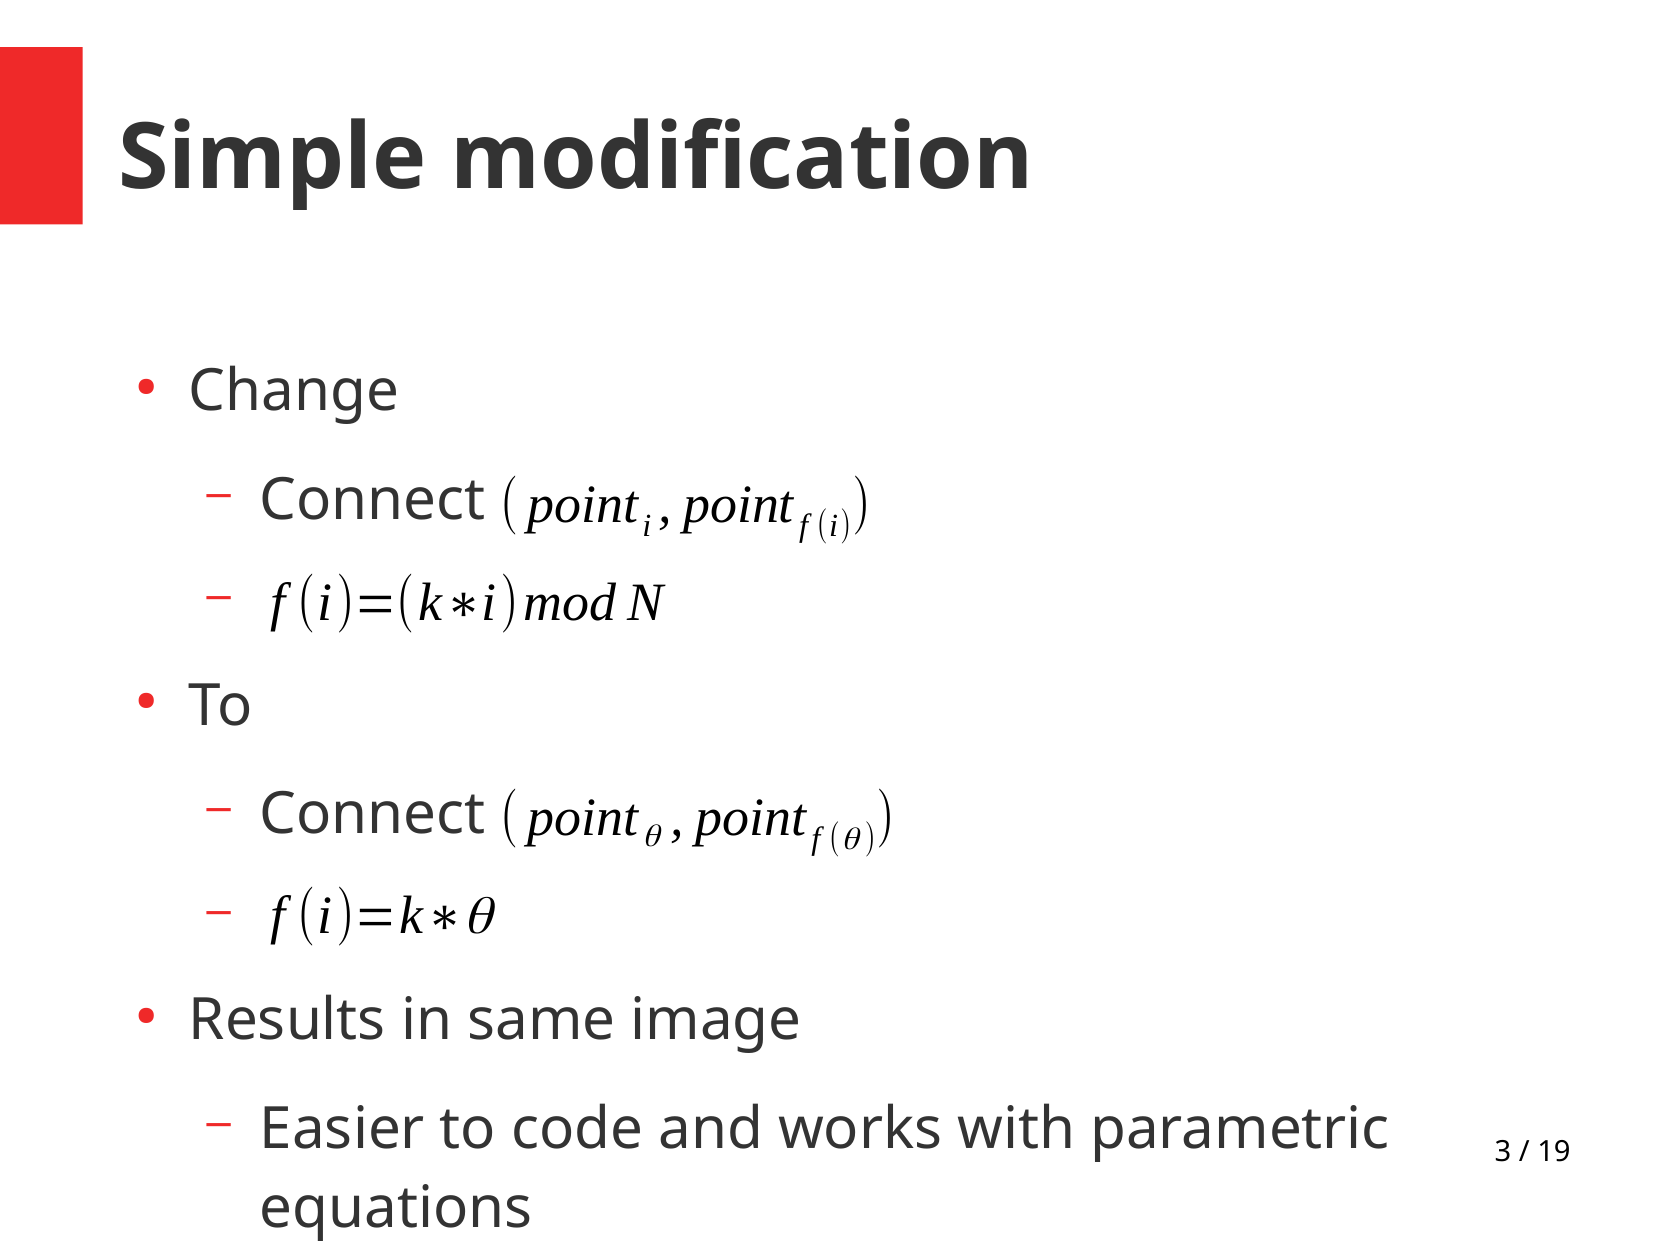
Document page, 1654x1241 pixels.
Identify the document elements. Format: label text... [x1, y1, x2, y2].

title Simple modification [118, 49, 1571, 257]
chart [261, 571, 676, 636]
list Change Connect To Connect Results in same image Easier to code and works with parametric equations [118, 348, 1536, 1068]
chart [261, 884, 506, 949]
chart [495, 473, 877, 546]
chart [495, 786, 902, 859]
